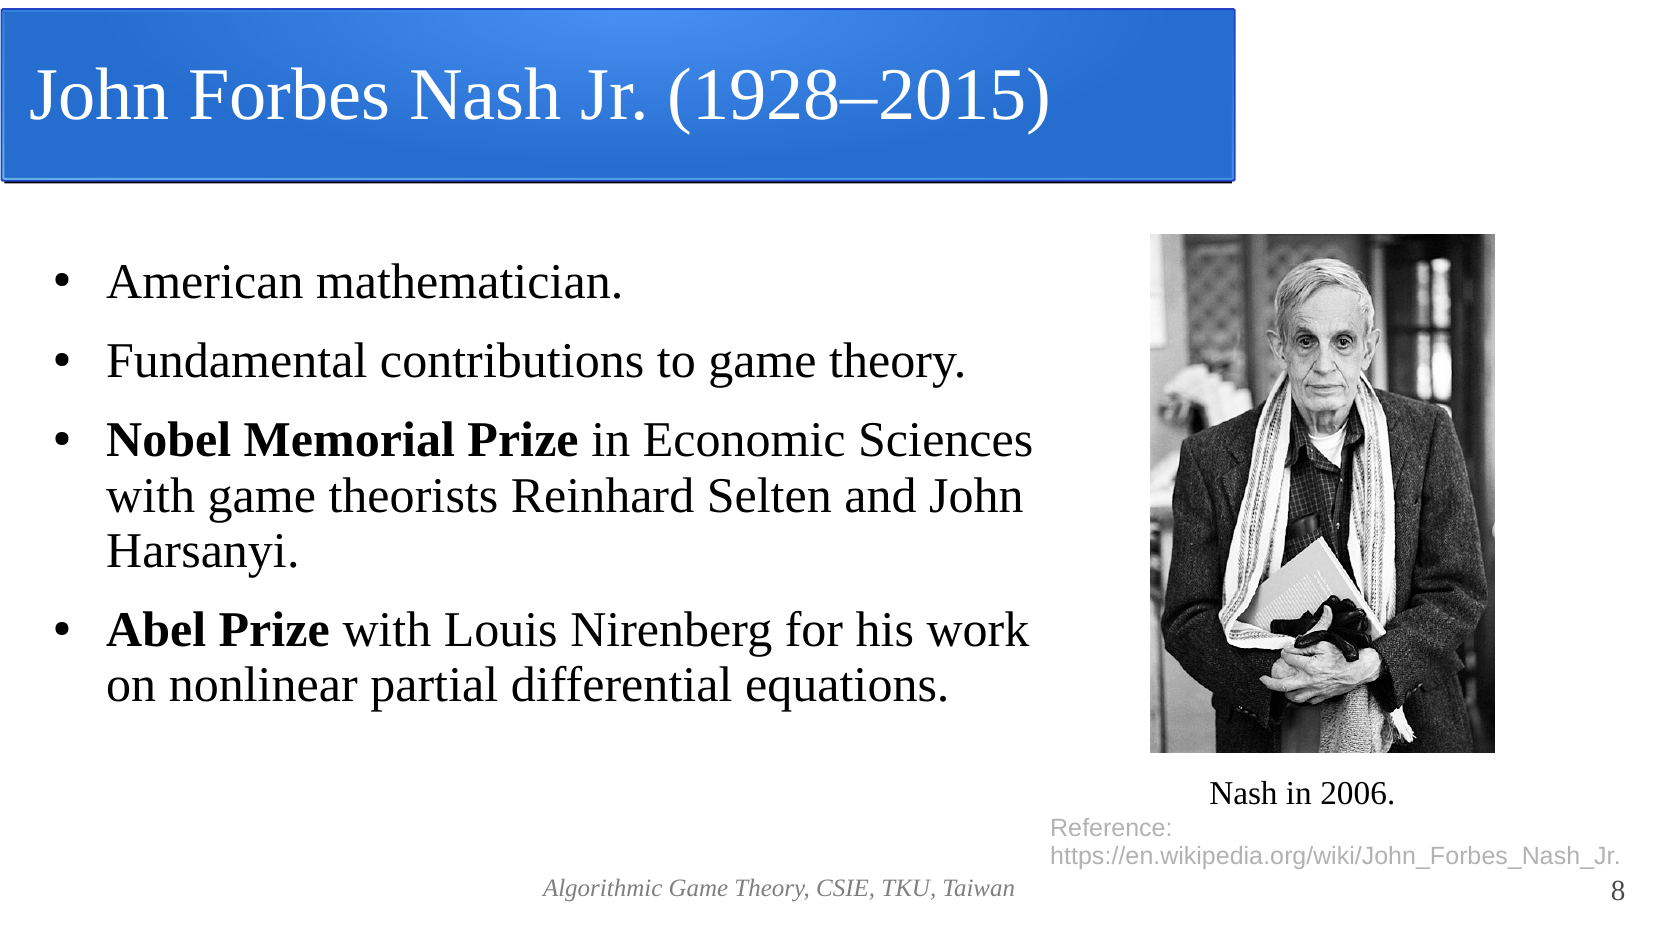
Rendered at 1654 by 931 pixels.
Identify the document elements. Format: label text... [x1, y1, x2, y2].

list American mathematician. Fundamental contributions to game theory. Nobel Memorial Prize in Economic Sciences with game theorists Reinhard Selten and John Harsanyi. Abel Prize with Louis Nirenberg for his work on nonlinear partial differential equations. [35, 253, 1066, 794]
picture [1150, 234, 1495, 753]
text_box Reference: https://en.wikipedia.org/wiki/John_Forbes_Nash_Jr. [1035, 806, 1641, 878]
text_box Nash in 2006. [1194, 767, 1504, 806]
title John Forbes Nash Jr. (1928–2015) [29, 17, 1138, 172]
